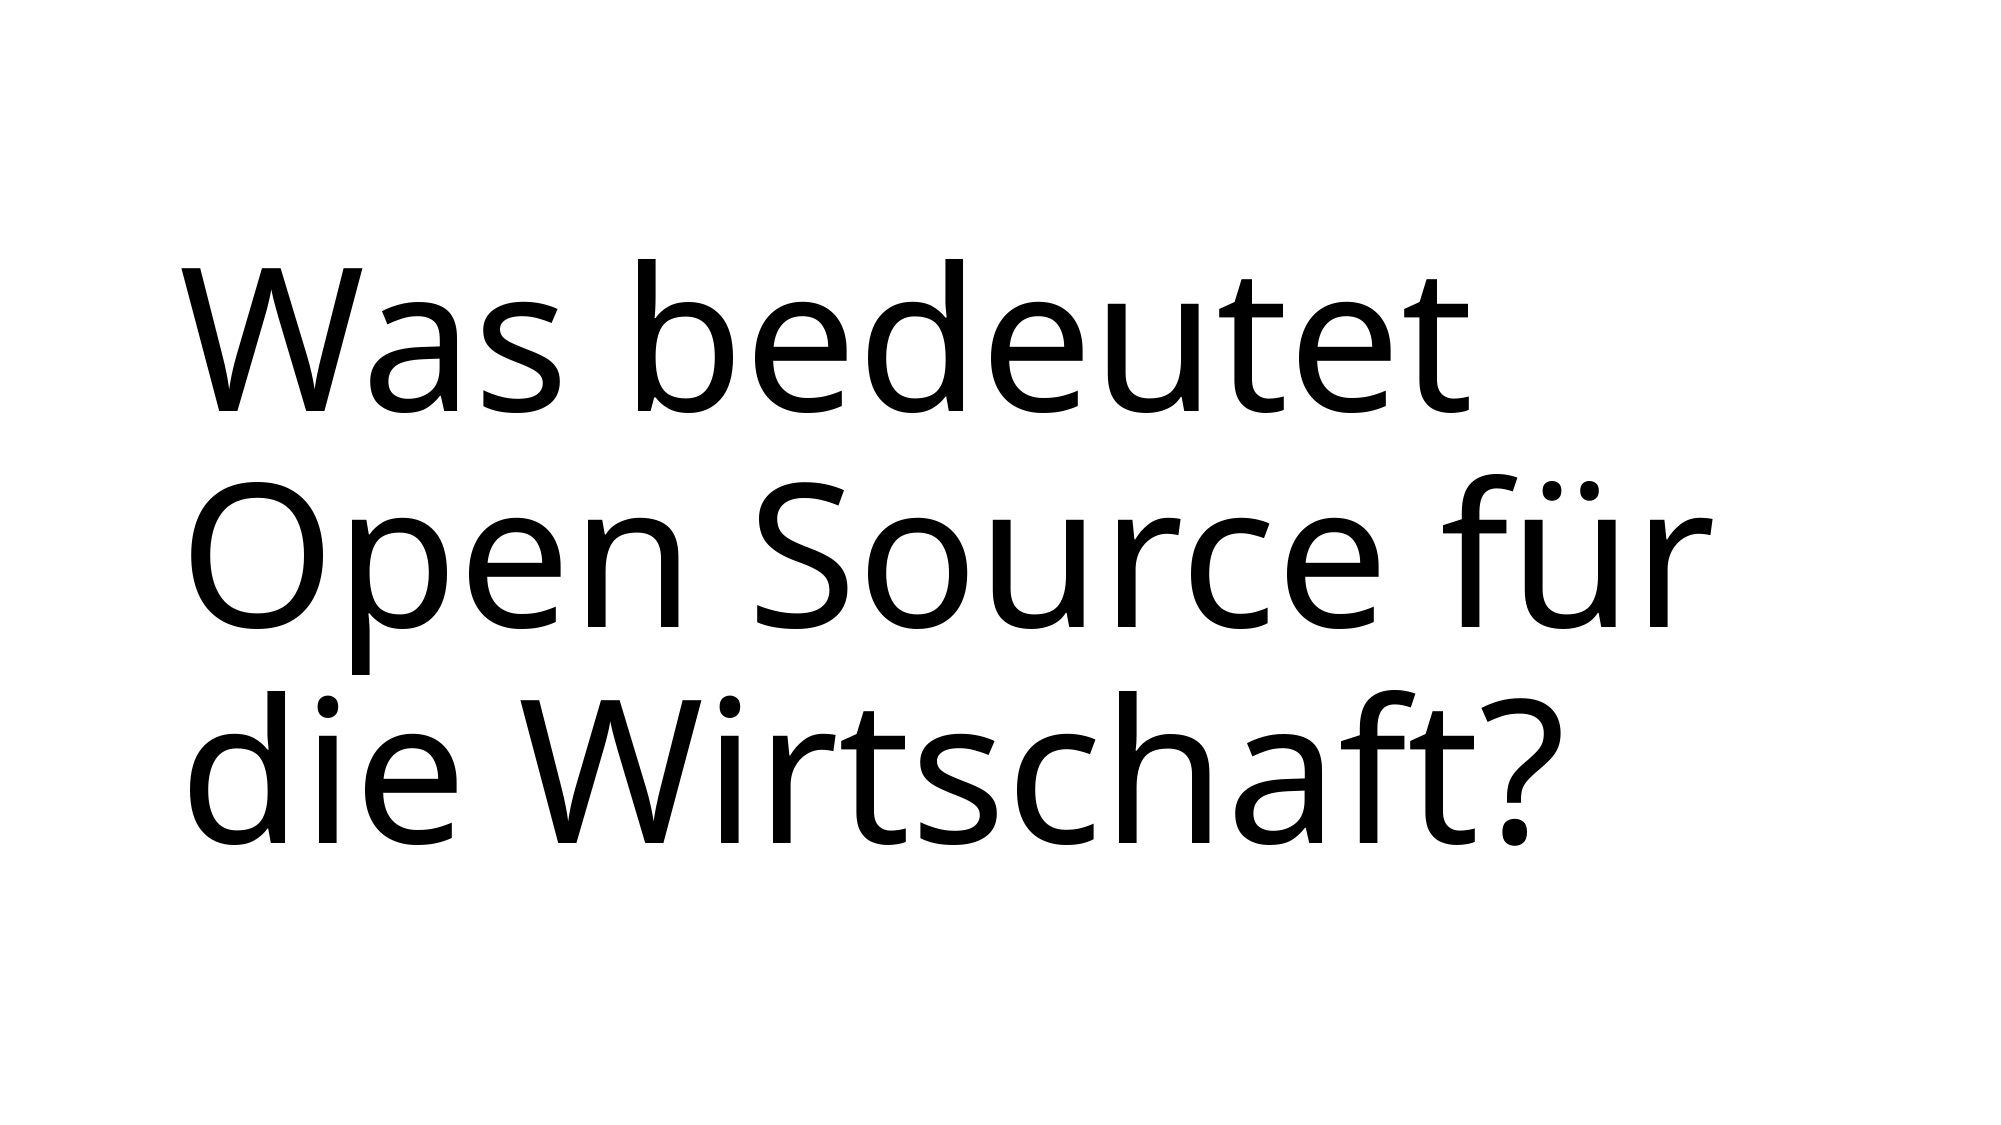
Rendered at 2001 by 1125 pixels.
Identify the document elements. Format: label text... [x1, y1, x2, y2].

title Was bedeutet Open Source für die Wirtschaft? [164, 231, 1890, 449]
